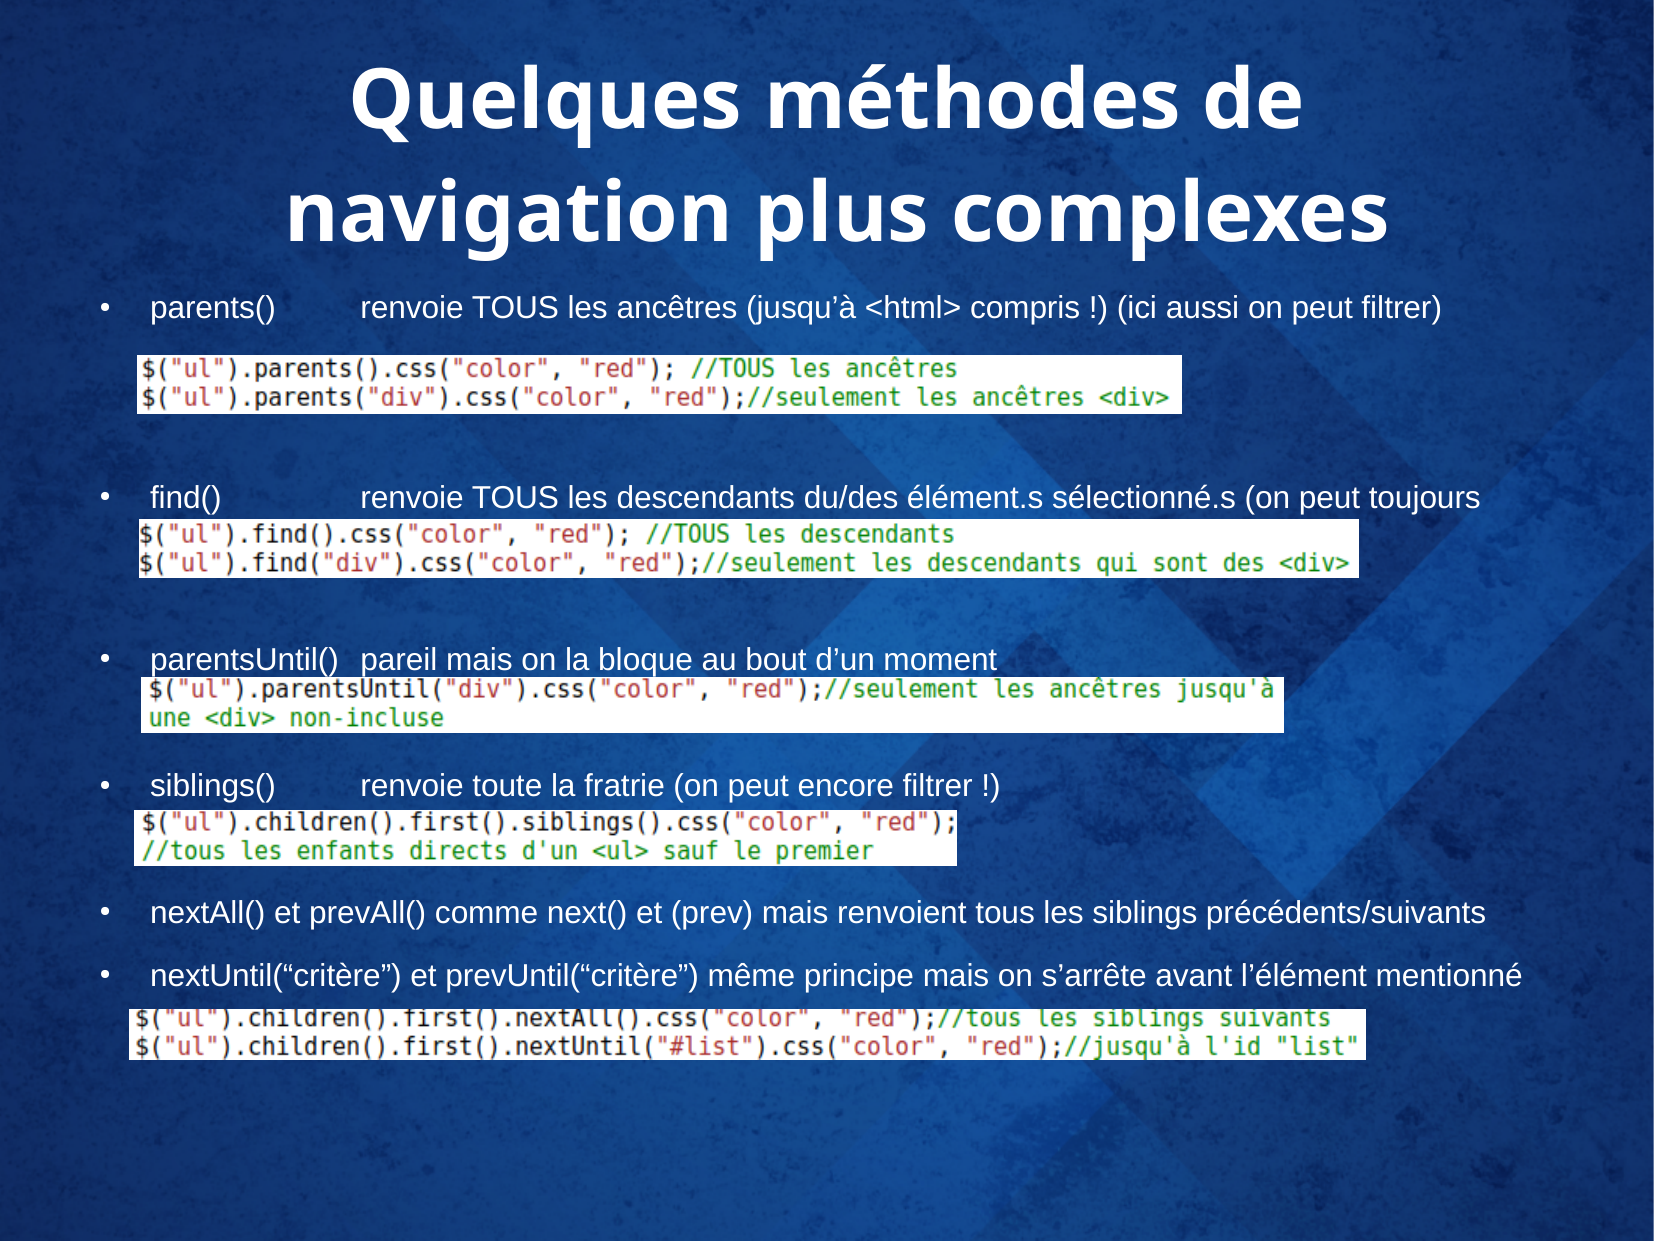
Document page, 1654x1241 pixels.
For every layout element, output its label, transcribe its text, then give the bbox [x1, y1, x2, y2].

list parents() renvoie TOUS les ancêtres (jusqu’à <html> compris !) (ici aussi on peut filtrer) find() renvoie TOUS les descendants du/des élément.s sélectionné.s (on peut toujours filtrer) parentsUntil() pareil mais on la bloque au bout d’un moment siblings() renvoie toute la fratrie (on peut encore filtrer !) nextAll() et prevAll() comme next() et (prev) mais renvoient tous les siblings précédents/suivants nextUntil(“critère”) et prevUntil(“critère”) même principe mais on s’arrête avant l’élément mentionné [82, 290, 1538, 1010]
picture [0, 0, 1654, 1241]
title Quelques méthodes de navigation plus complexes [82, 49, 1571, 257]
